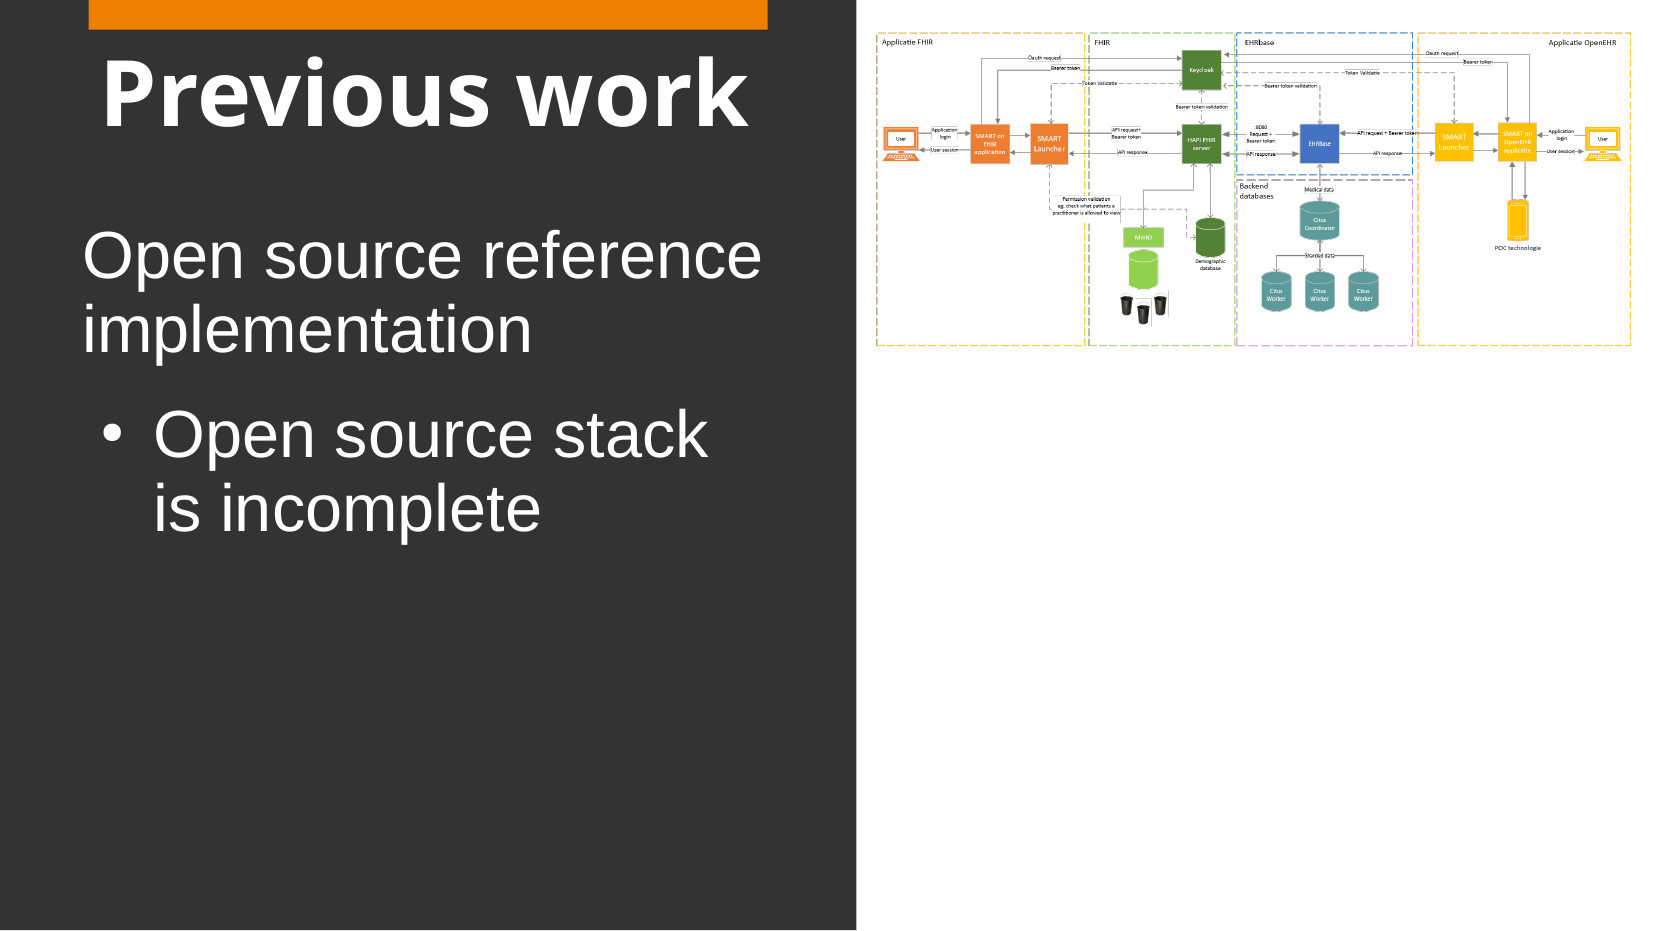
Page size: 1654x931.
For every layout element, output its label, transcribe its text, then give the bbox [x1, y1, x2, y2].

title Previous work [82, 13, 768, 169]
list Open source reference implementation Open source stack is incomplete Application backend openEHR is too big for this application [82, 217, 768, 561]
picture [865, 23, 1640, 355]
text_box [0, 0, 857, 931]
